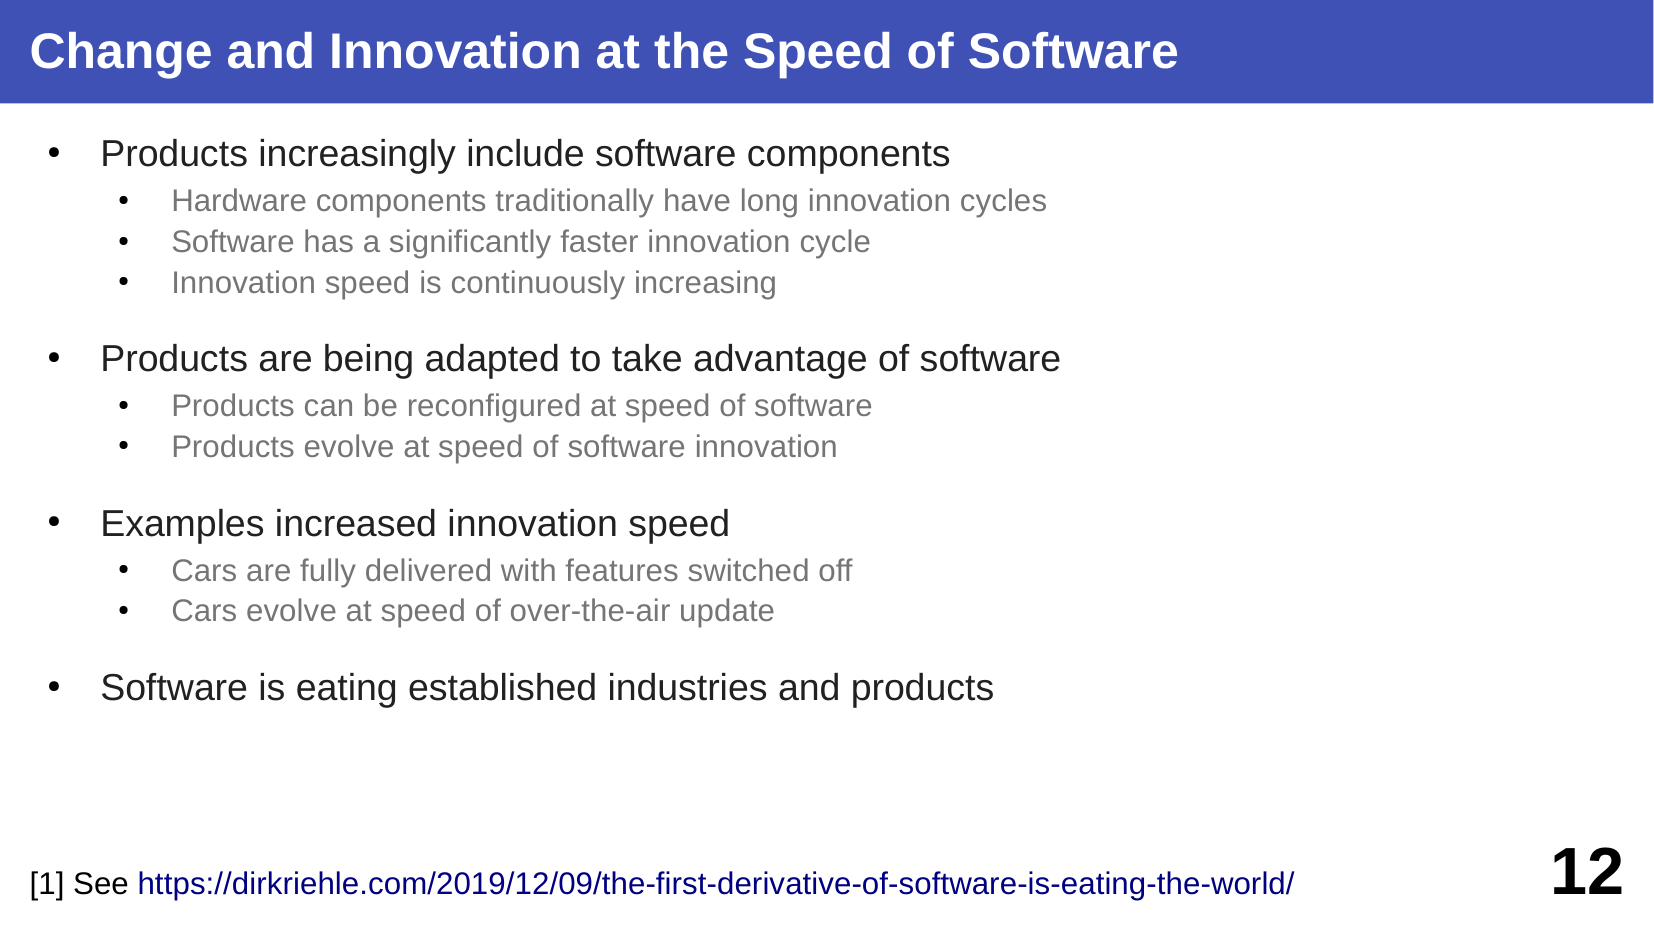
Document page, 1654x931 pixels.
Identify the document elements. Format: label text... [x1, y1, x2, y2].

text_box [1] See https://dirkriehle.com/2019/12/09/the-first-derivative-of-software-is-eating-the-world/ [0, 812, 1536, 931]
title Change and Innovation at the Speed of Software [0, 0, 1654, 104]
list Products increasingly include software components Hardware components traditionally have long innovation cycles Software has a significantly faster innovation cycle Innovation speed is continuously increasing Products are being adapted to take advantage of software Products can be reconfigured at speed of software Products evolve at speed of software innovation Examples increased innovation speed Cars are fully delivered with features switched off Cars evolve at speed of over-the-air update Software is eating established industries and products [29, 132, 1625, 813]
